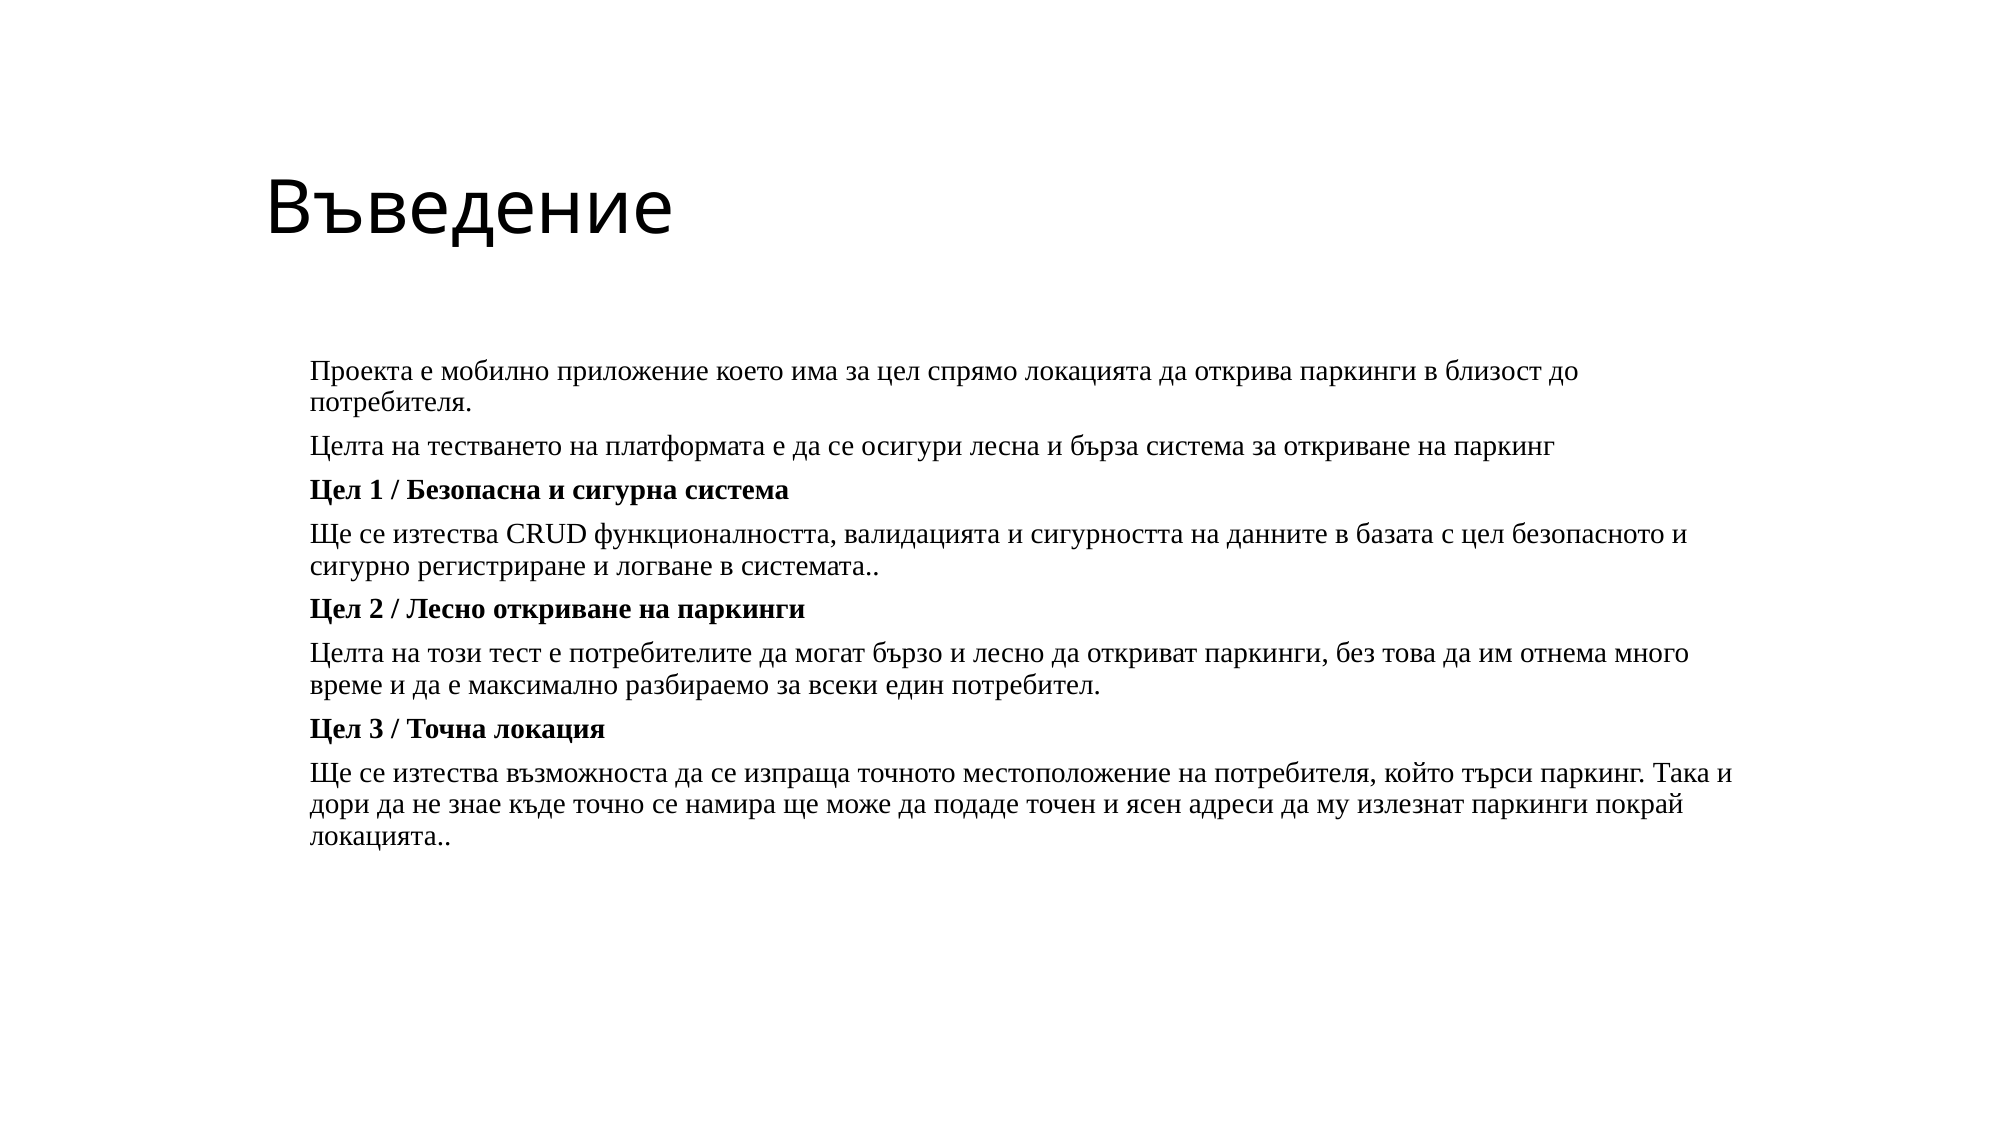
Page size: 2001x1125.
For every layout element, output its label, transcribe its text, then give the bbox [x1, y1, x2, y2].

title Въведение [249, 160, 1750, 305]
subtitle Проекта е мобилно приложение което има за цел спрямо локацията да открива паркинги в близост до потребителя. Целта на тестването на платформата е да се осигури лесна и бърза система за откриване на паркинг Цел 1 / Безопасна и сигурна система Ще се изтества CRUD функционалността, валидацията и сигурността на данните в базата с цел безопасното и сигурно регистриране и логване в системата.. Цел 2 / Лесно откриване на паркинги Целта на този тест е потребителите да могат бързо и лесно да откриват паркинги, без това да им отнема много време и да е максимално разбираемо за всеки един потребител. Цел 3 / Точна локация Ще се изтества възможноста да се изпраща точното местоположение на потребителя, който търси паркинг. Така и дори да не знае къде точно се намира ще може да подаде точен и ясен адреси да му излезнат паркинги покрай локацията.. [249, 347, 1750, 1040]
